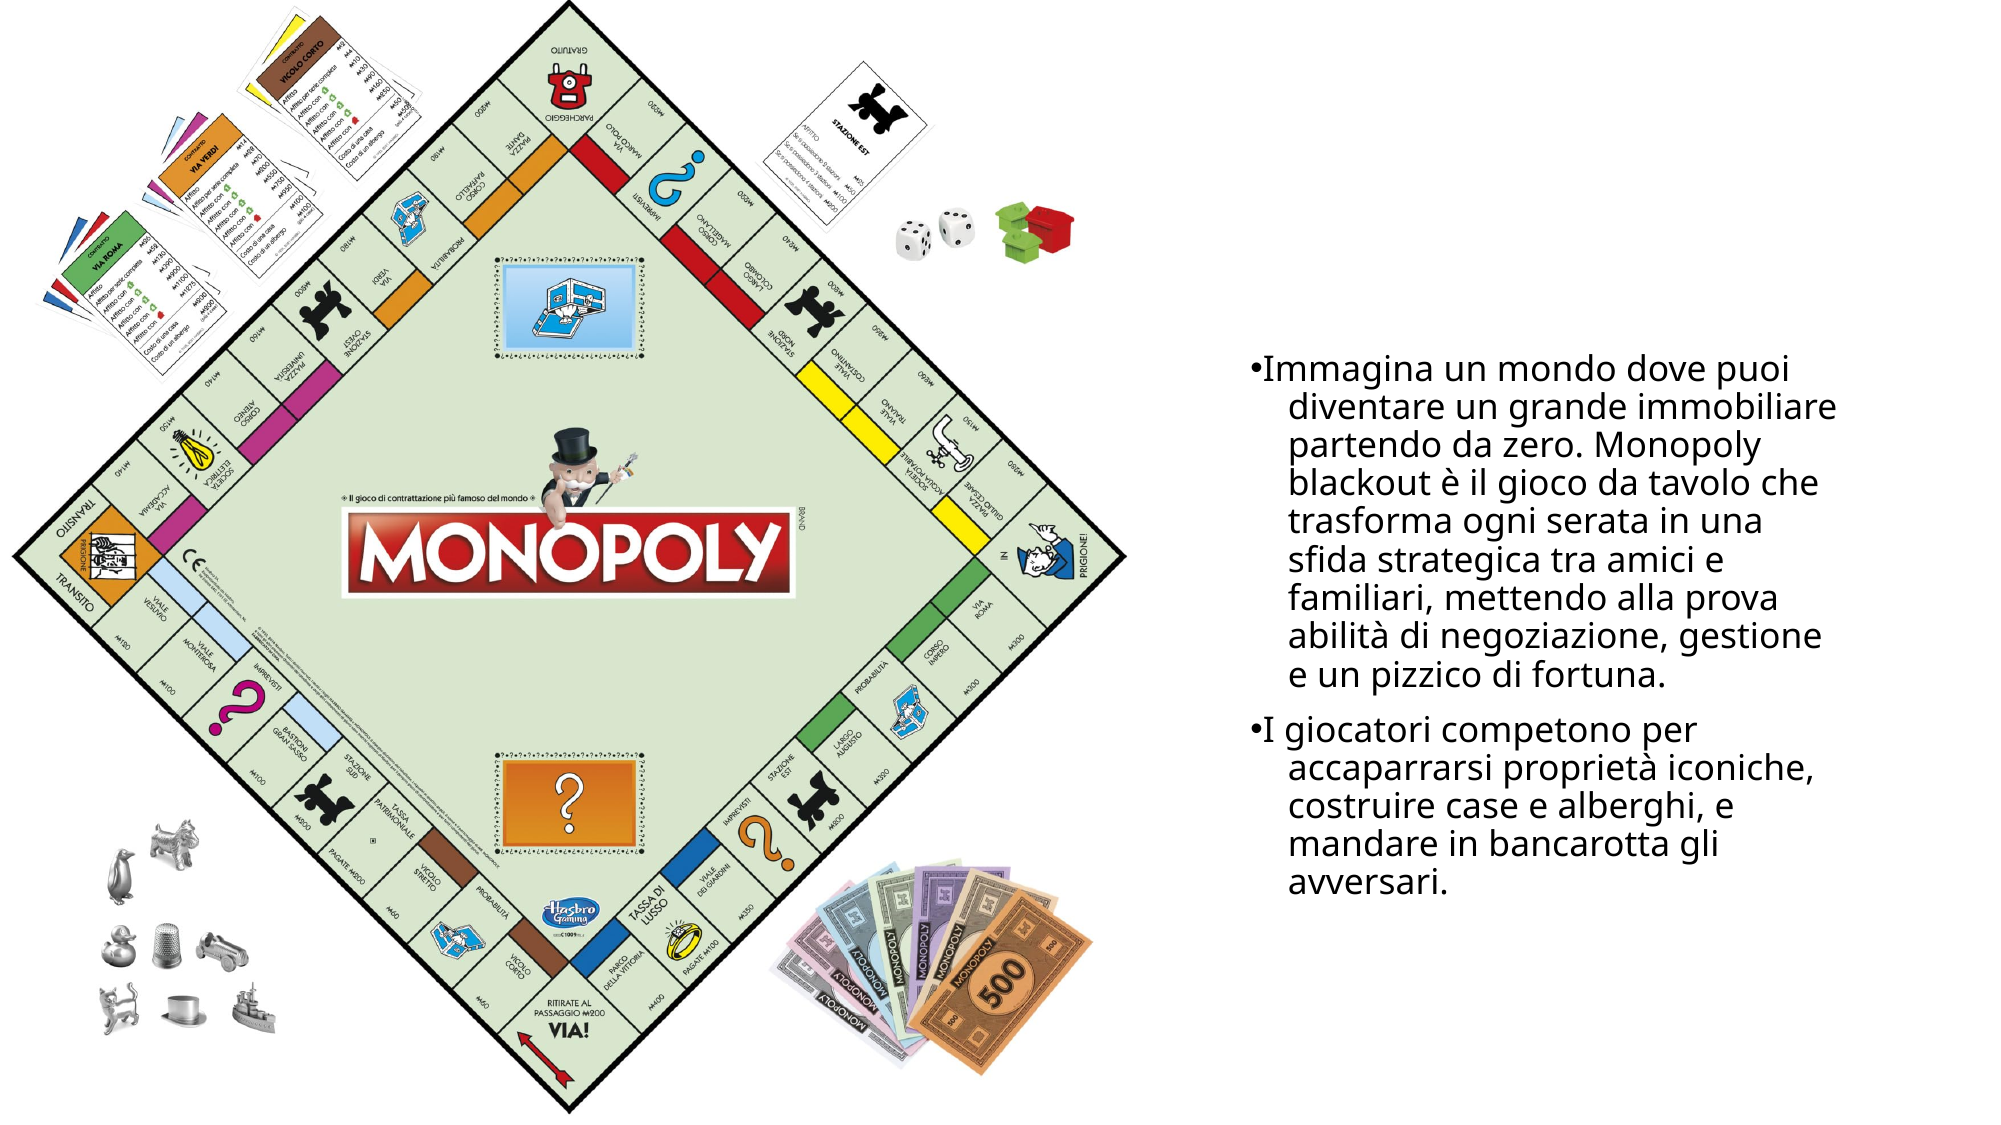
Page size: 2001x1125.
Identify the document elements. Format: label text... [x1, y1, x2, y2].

text_box Immagina un mondo dove puoi diventare un grande immobiliare partendo da zero. Monopoly blackout è il gioco da tavolo che trasforma ogni serata in una sfida strategica tra amici e familiari, mettendo alla prova abilità di negoziazione, gestione e un pizzico di fortuna. I giocatori competono per accaparrarsi proprietà iconiche, costruire case e alberghi, e mandare in bancarotta gli avversari. [1235, 342, 1863, 957]
text_box [1138, 0, 2000, 1125]
picture [0, 0, 1138, 1125]
